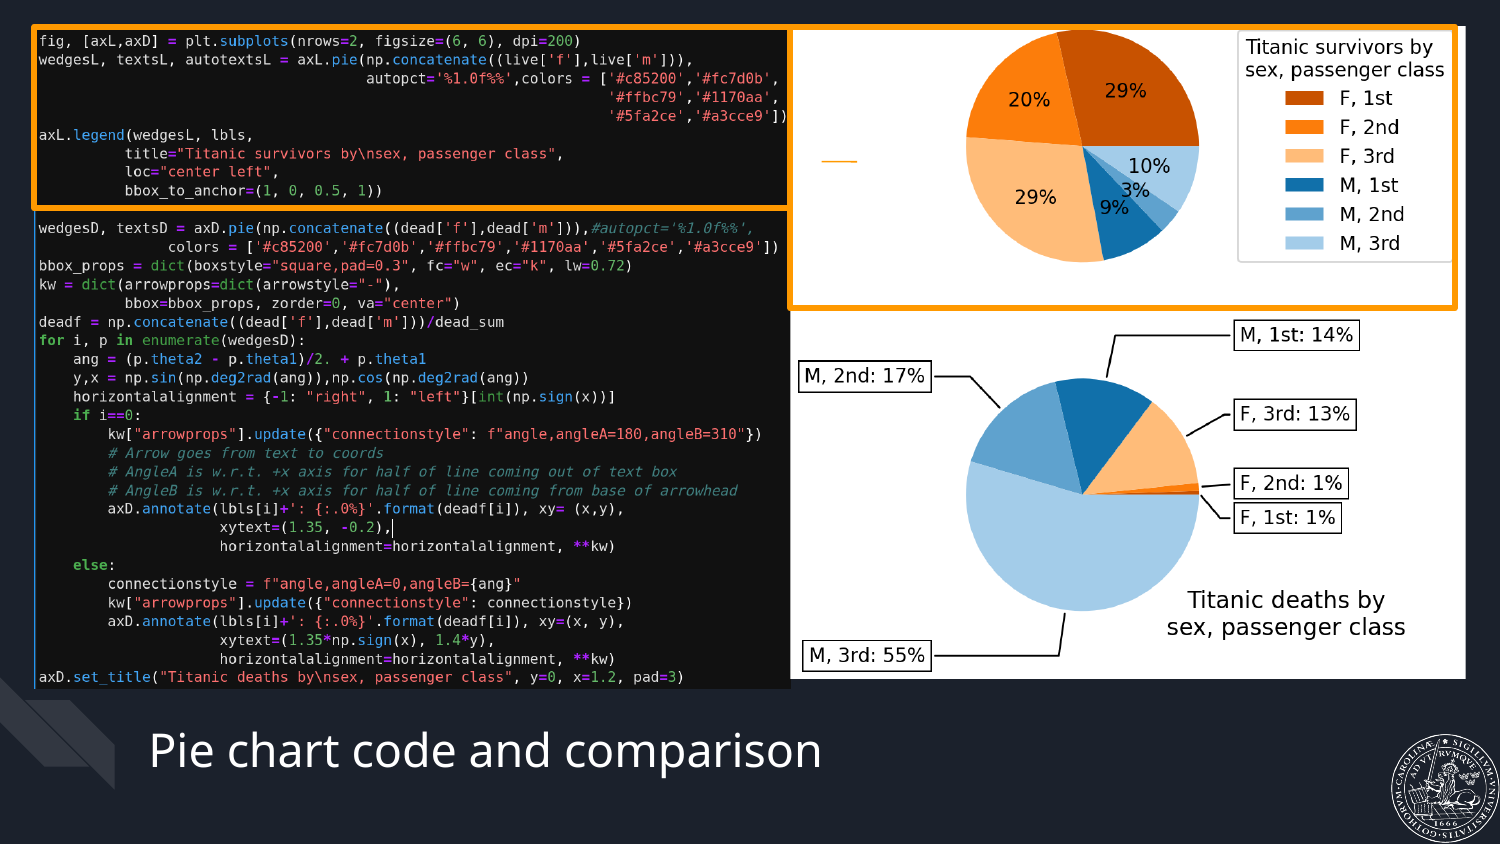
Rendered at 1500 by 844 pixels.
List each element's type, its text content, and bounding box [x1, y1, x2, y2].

list Pie chart code and comparison [133, 706, 1272, 793]
picture [1382, 724, 1500, 844]
picture [37, 30, 787, 205]
picture [34, 26, 1466, 689]
picture [793, 30, 1452, 305]
